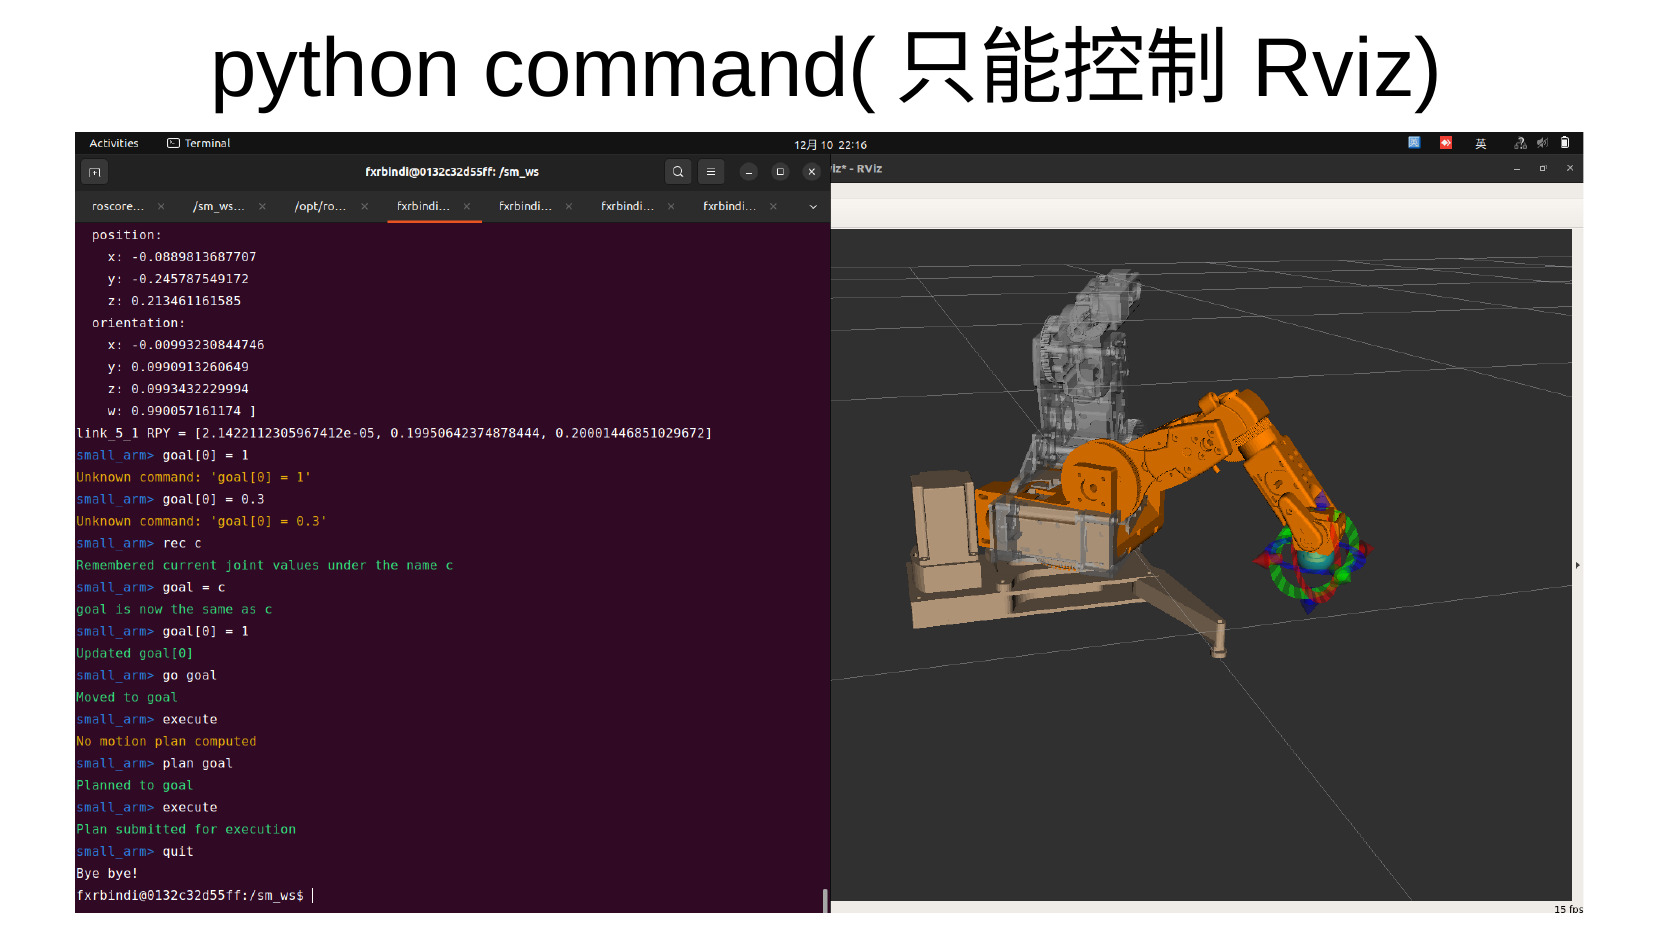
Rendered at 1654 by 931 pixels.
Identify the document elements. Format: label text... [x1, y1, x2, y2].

picture [75, 132, 1584, 913]
title python command(只能控制Rviz) [82, 0, 1571, 132]
